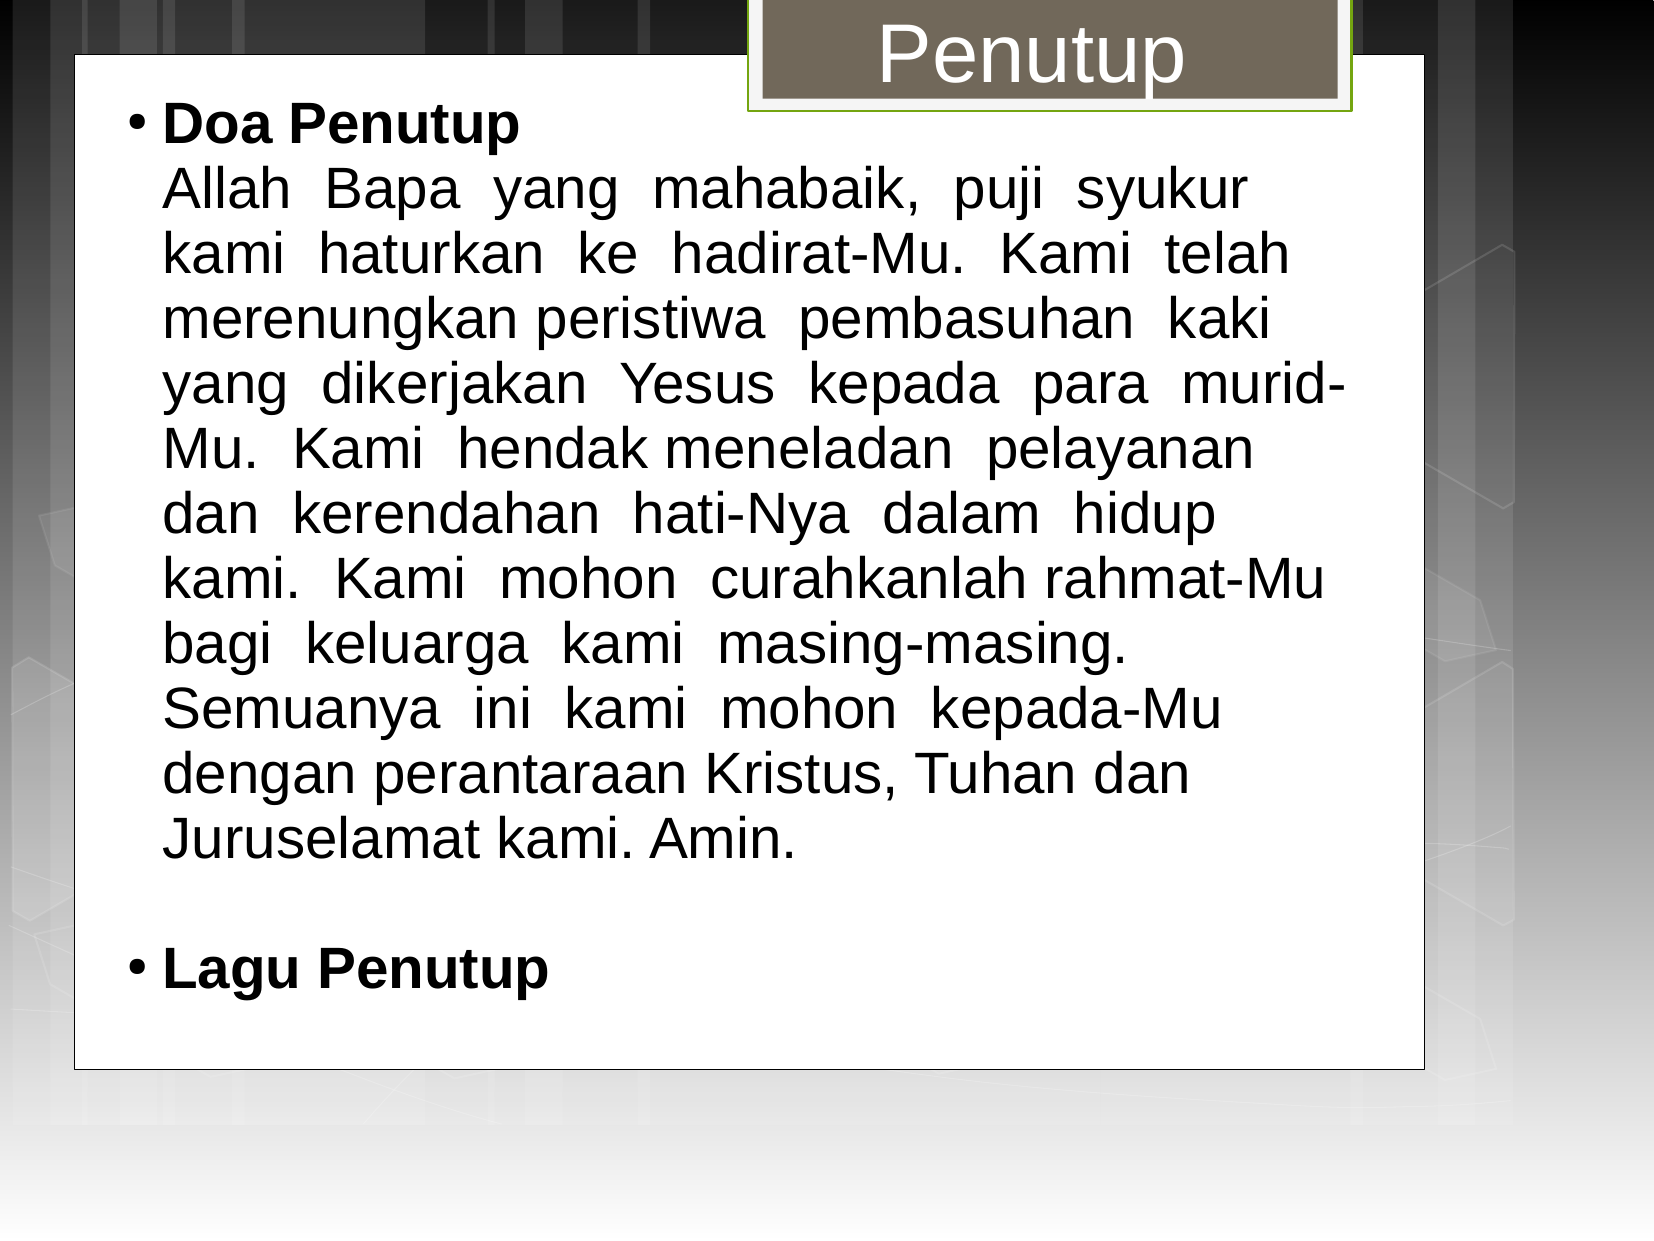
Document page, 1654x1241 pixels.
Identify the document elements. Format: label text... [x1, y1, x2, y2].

text_box Penutup [862, 0, 1229, 109]
text_box Doa Penutup Allah Bapa yang mahabaik, puji syukur kami haturkan ke hadirat-Mu. Kami telah merenungkan peristiwa pembasuhan kaki yang dikerjakan Yesus kepada para murid-Mu. Kami hendak meneladan pelayanan dan kerendahan hati-Nya dalam hidup kami. Kami mohon curahkanlah rahmat-Mu bagi keluarga kami masing-masing. Semuanya ini kami mohon kepada-Mu dengan perantaraan Kristus, Tuhan dan Juruselamat kami. Amin. Lagu Penutup [112, 83, 1394, 1078]
